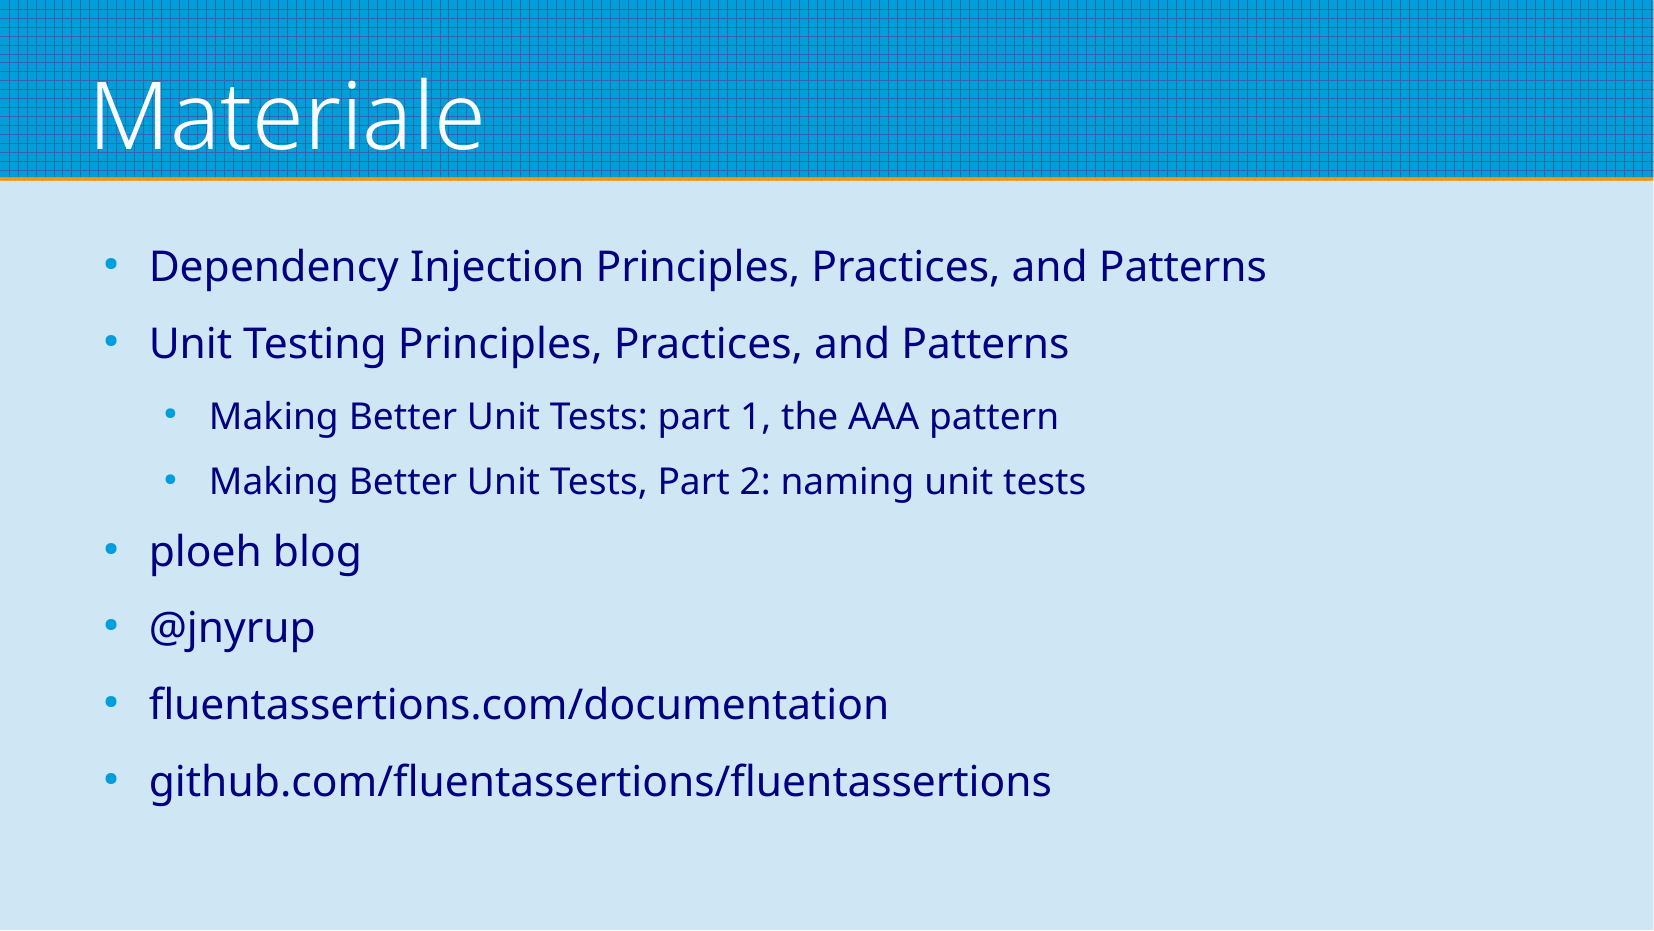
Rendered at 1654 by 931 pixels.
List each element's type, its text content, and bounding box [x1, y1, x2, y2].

list Dependency Injection Principles, Practices, and Patterns Unit Testing Principles, Practices, and Patterns Making Better Unit Tests: part 1, the AAA pattern Making Better Unit Tests, Part 2: naming unit tests ploeh blog @jnyrup fluentassertions.com/documentation github.com/fluentassertions/fluentassertions [88, 236, 1565, 813]
title Materiale [88, 14, 1565, 178]
